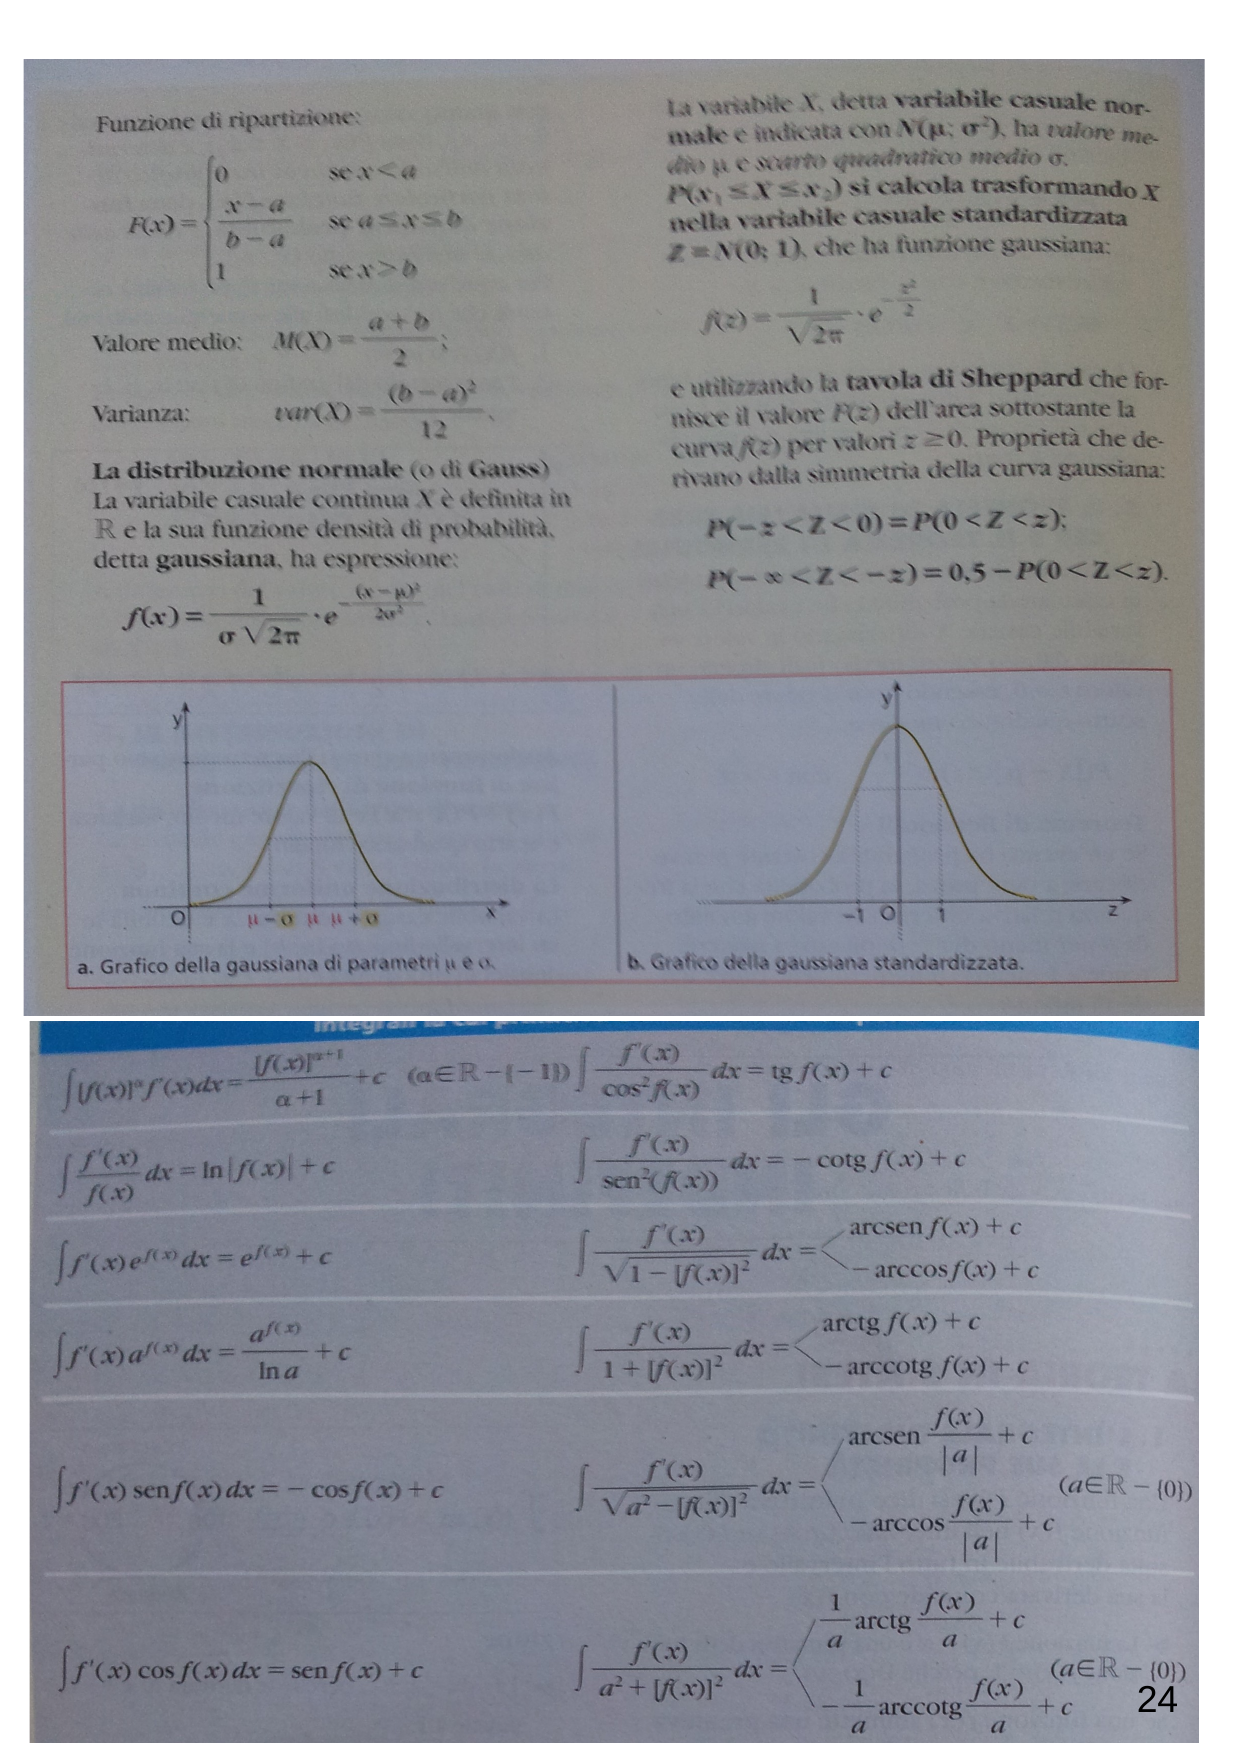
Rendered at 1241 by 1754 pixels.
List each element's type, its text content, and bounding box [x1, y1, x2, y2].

picture [23, 59, 1205, 1016]
picture [29, 1021, 1199, 1743]
text_box <number> [1122, 1671, 1217, 1729]
